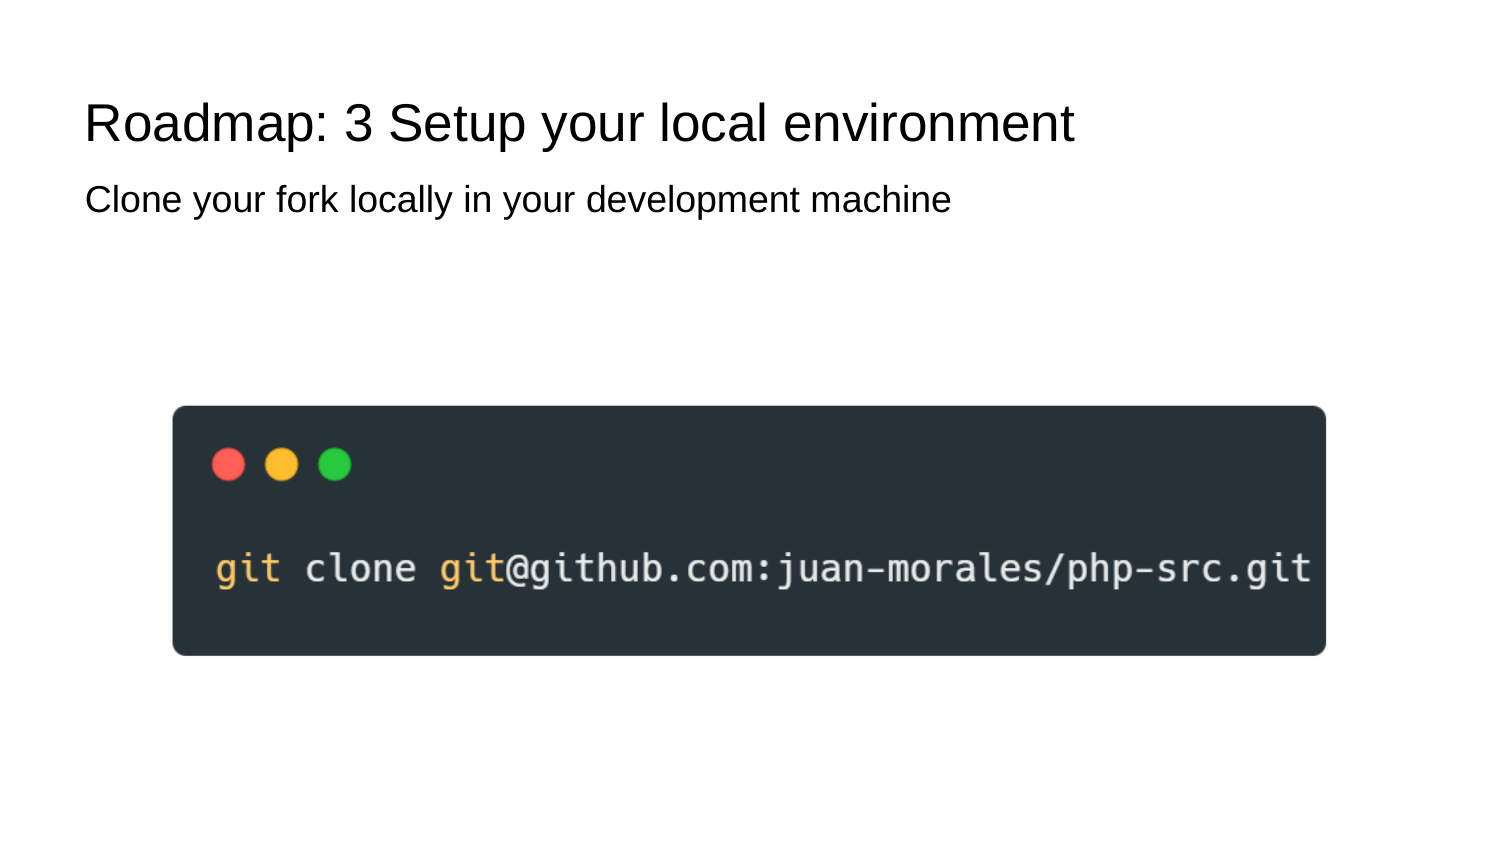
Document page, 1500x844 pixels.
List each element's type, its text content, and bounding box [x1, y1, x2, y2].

title Clone your fork locally in your development machine [69, 160, 1468, 233]
picture [24, 257, 1475, 805]
title Roadmap: 3 Setup your local environment [69, 72, 1468, 160]
